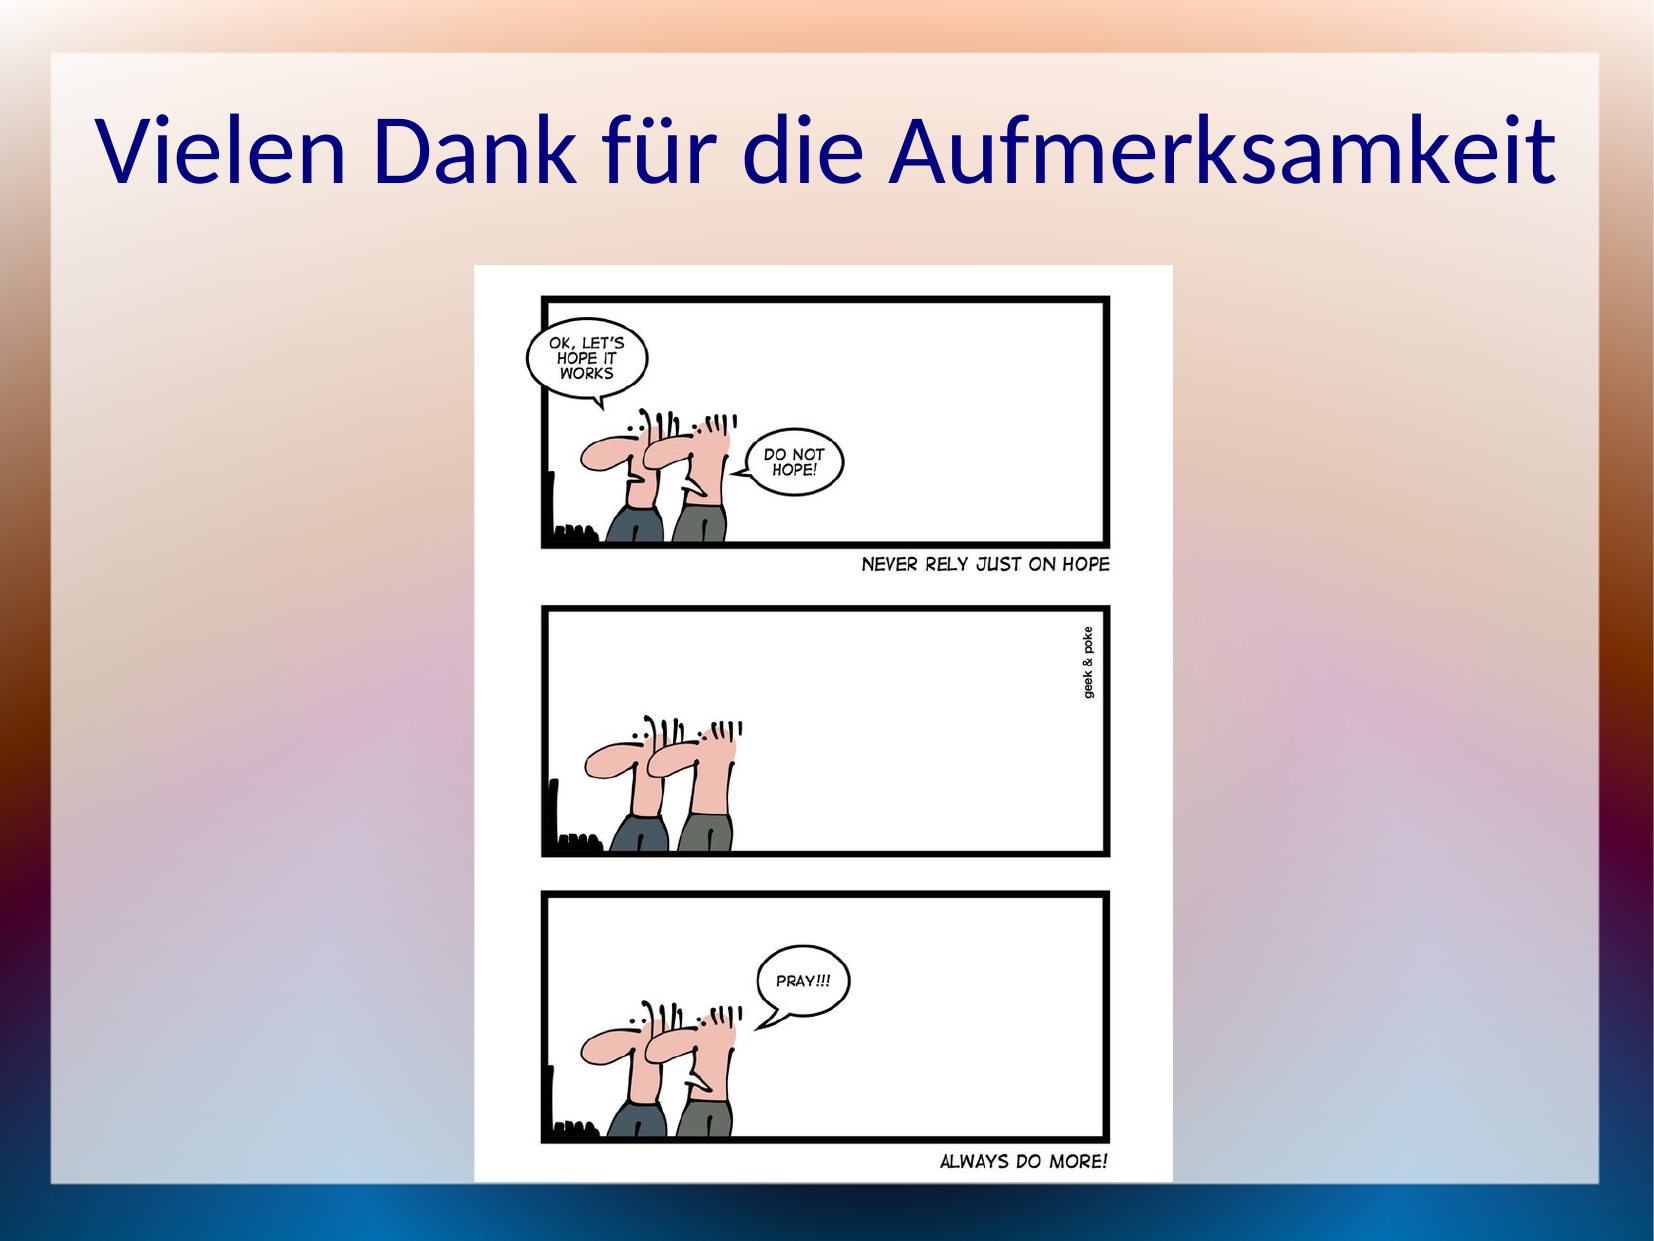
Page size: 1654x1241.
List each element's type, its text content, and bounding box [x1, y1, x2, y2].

picture [0, 0, 1654, 1241]
title Vielen Dank für die Aufmerksamkeit [82, 55, 1571, 263]
